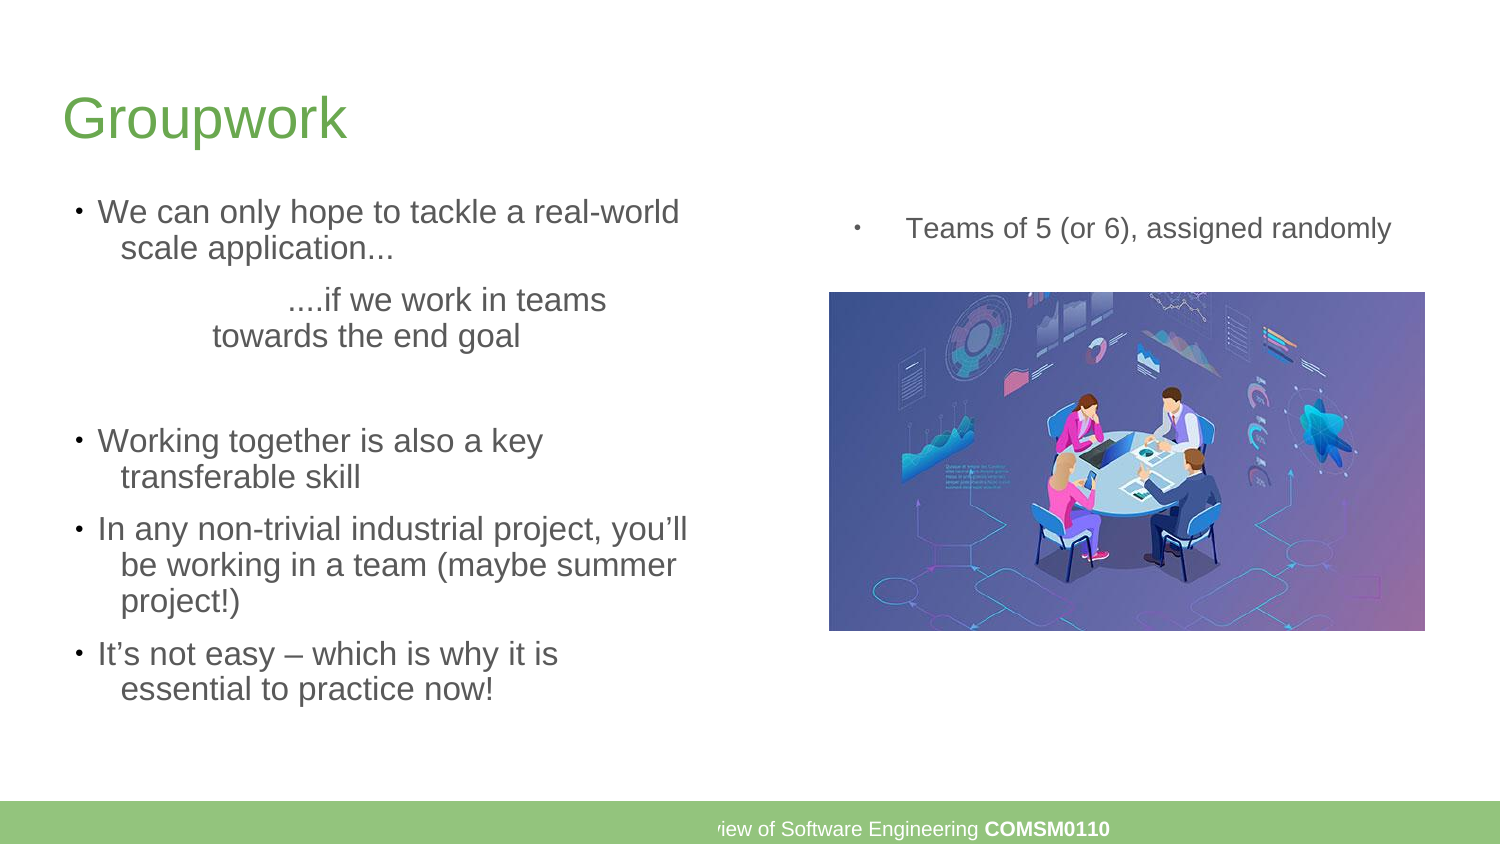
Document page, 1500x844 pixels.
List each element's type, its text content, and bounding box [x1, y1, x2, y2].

list Teams of 5 (or 6), assigned randomly [792, 189, 1449, 750]
picture [829, 292, 1425, 631]
title Groupwork [51, 72, 1449, 167]
list We can only hope to tackle a real-world scale application... ....if we work in teams towards the end goal Working together is also a key transferable skill In any non-trivial industrial project, you’ll be working in a team (maybe summer project!) It’s not easy – which is why it is essential to practice now! [51, 189, 708, 750]
